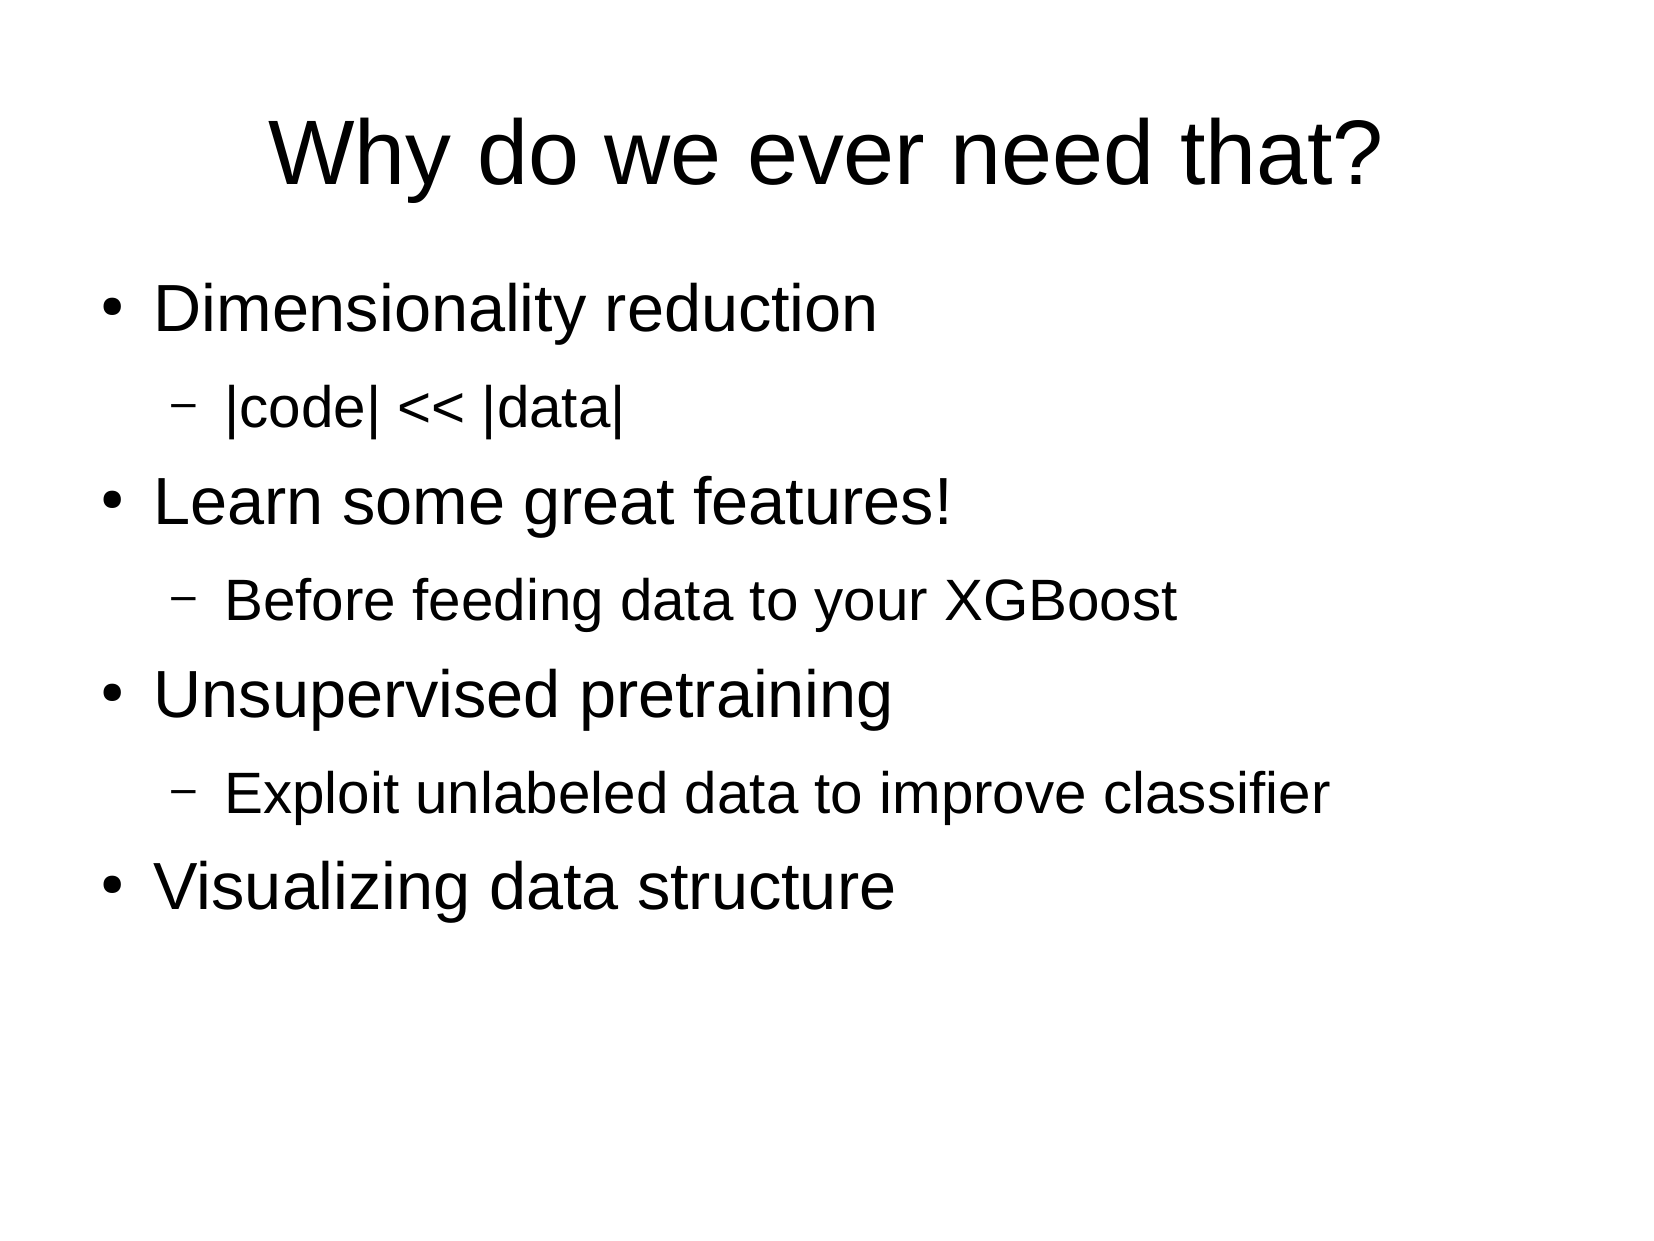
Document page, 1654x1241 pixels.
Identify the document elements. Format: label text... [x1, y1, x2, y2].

list Dimensionality reduction |code| << |data| Learn some great features! Before feeding data to your XGBoost Unsupervised pretraining Exploit unlabeled data to improve classifier Visualizing data structure [82, 270, 1571, 1201]
title Why do we ever need that? [82, 49, 1571, 257]
